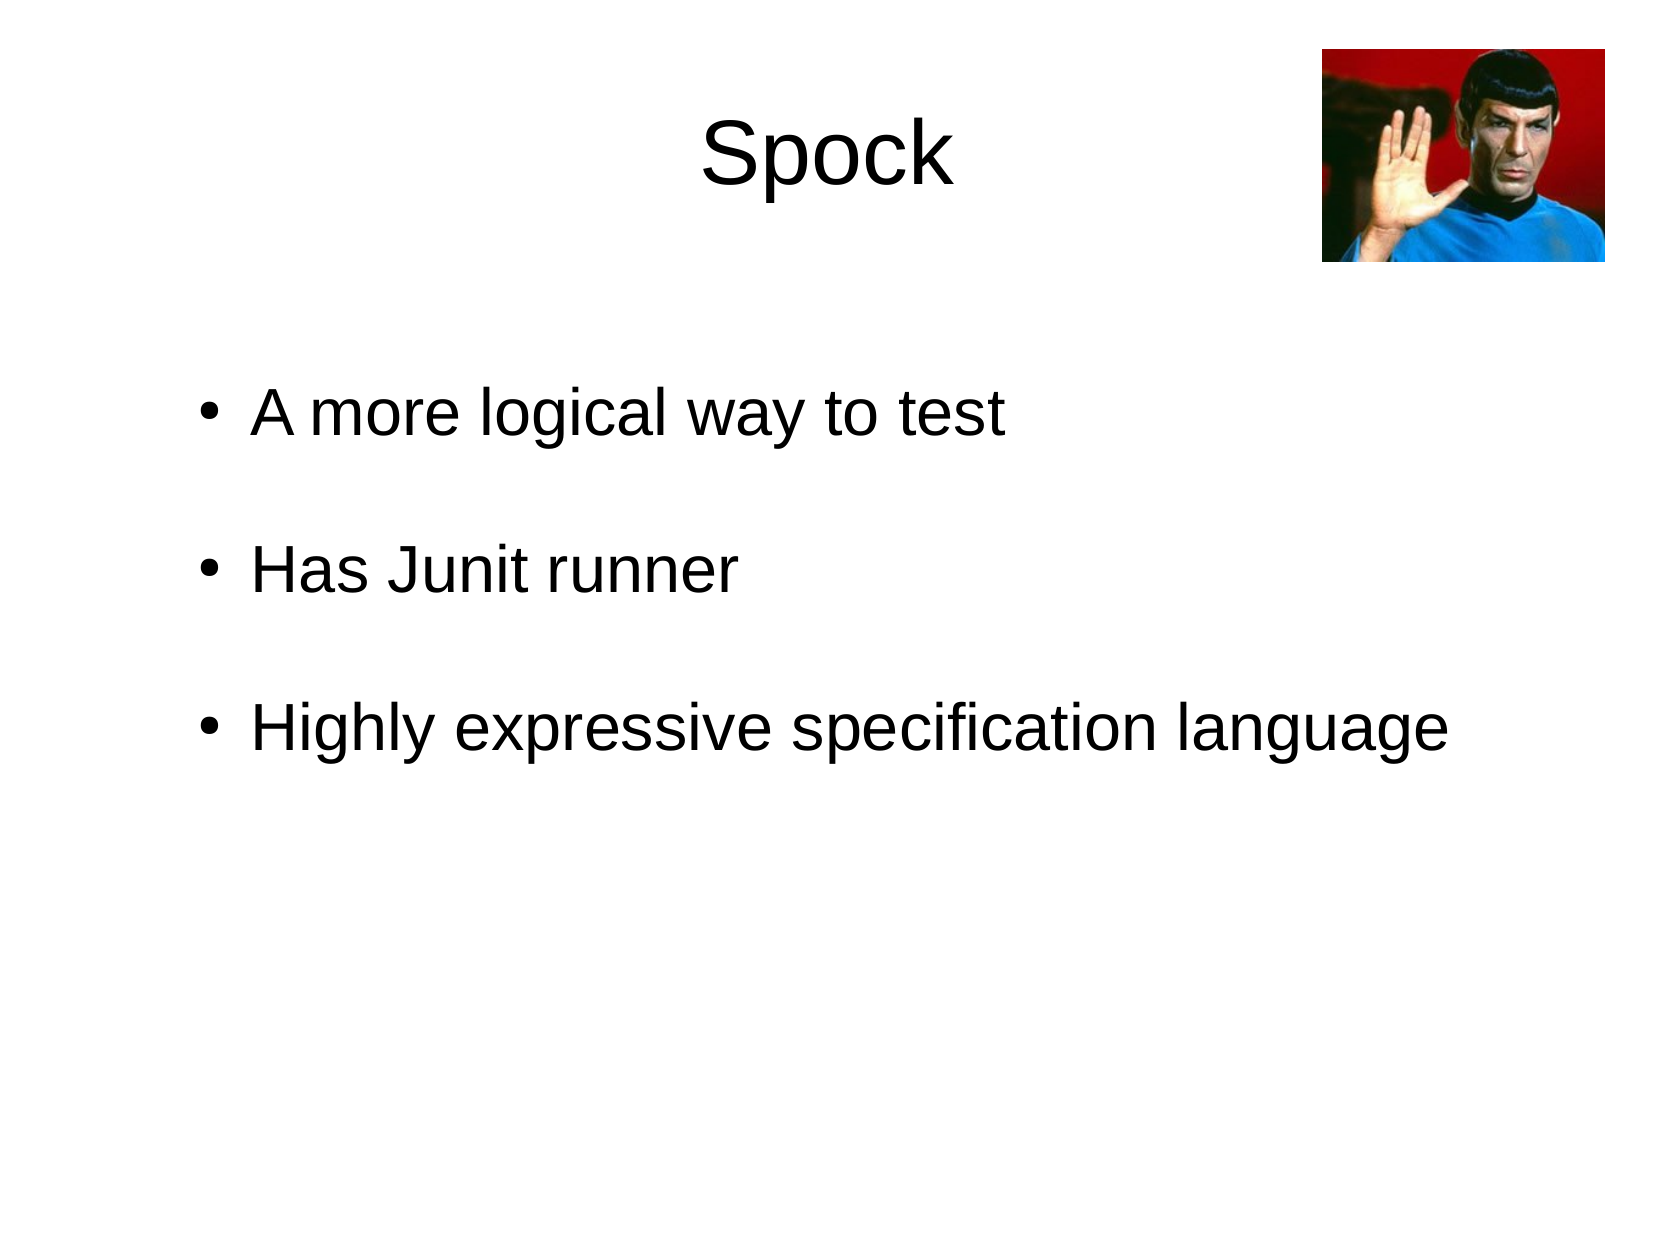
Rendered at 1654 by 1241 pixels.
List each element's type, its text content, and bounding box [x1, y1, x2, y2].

title Spock [82, 49, 1322, 257]
list A more logical way to test Has Junit runner Highly expressive specification language [180, 375, 1571, 1010]
picture [1322, 49, 1606, 262]
